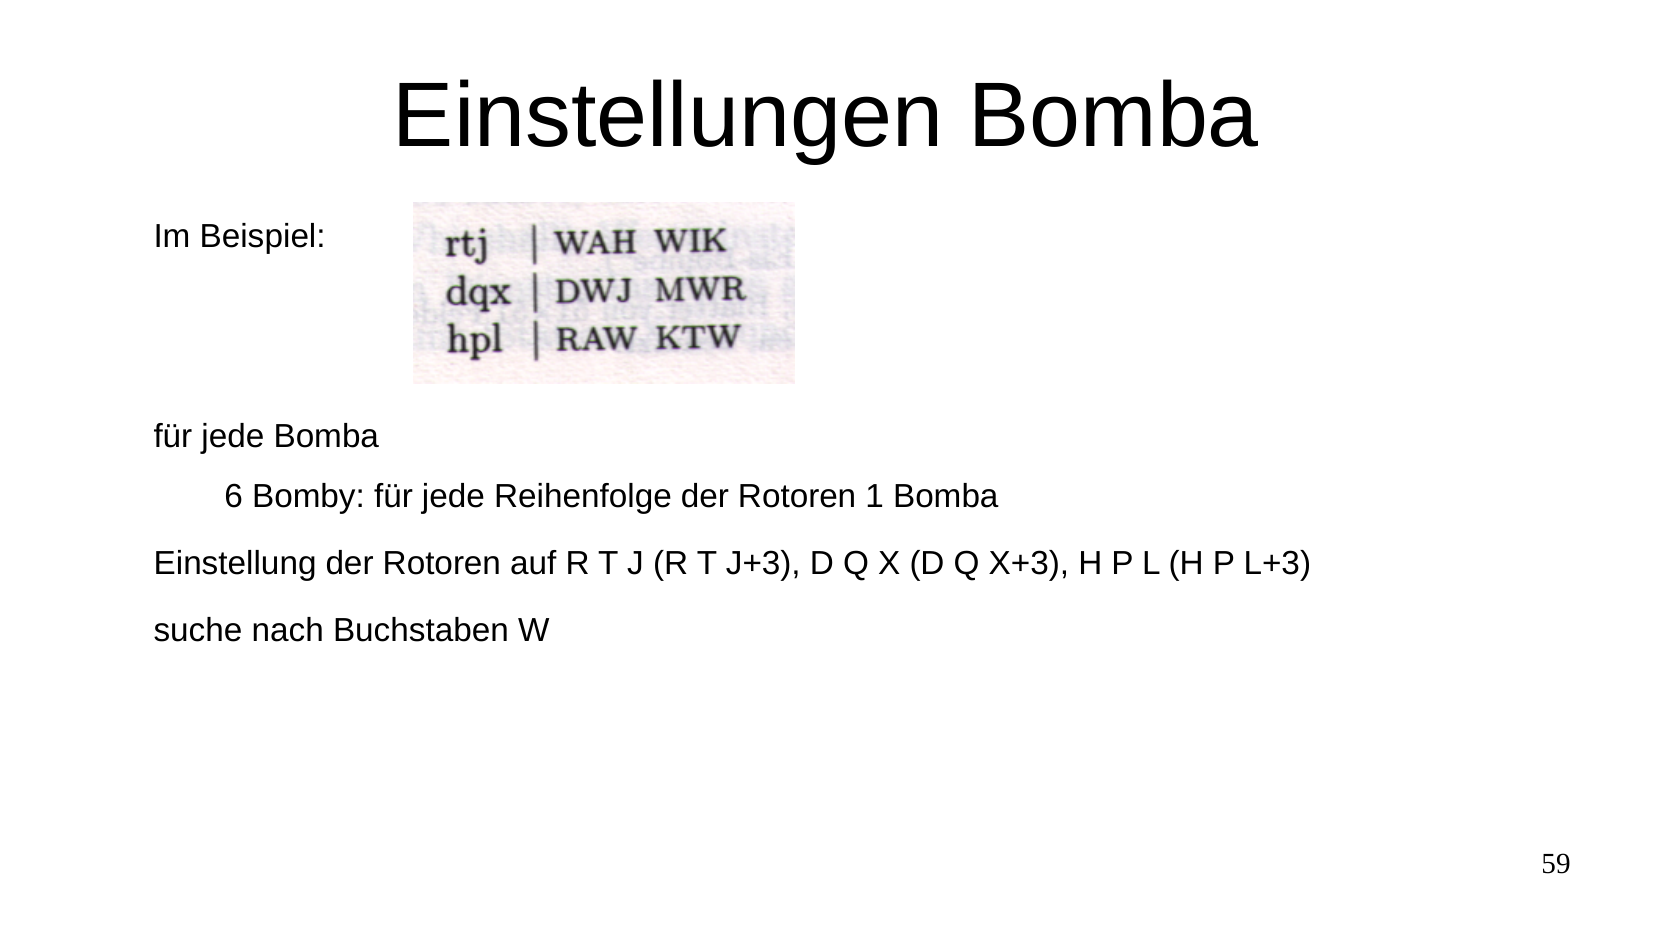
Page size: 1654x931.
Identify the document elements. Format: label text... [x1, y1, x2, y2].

title Einstellungen Bomba [82, 37, 1571, 193]
list Im Beispiel: für jede Bomba 6 Bomby: für jede Reihenfolge der Rotoren 1 Bomba Einstellung der Rotoren auf R T J (R T J+3), D Q X (D Q X+3), H P L (H P L+3) suche nach Buchstaben W [82, 217, 1571, 758]
picture [413, 202, 795, 384]
